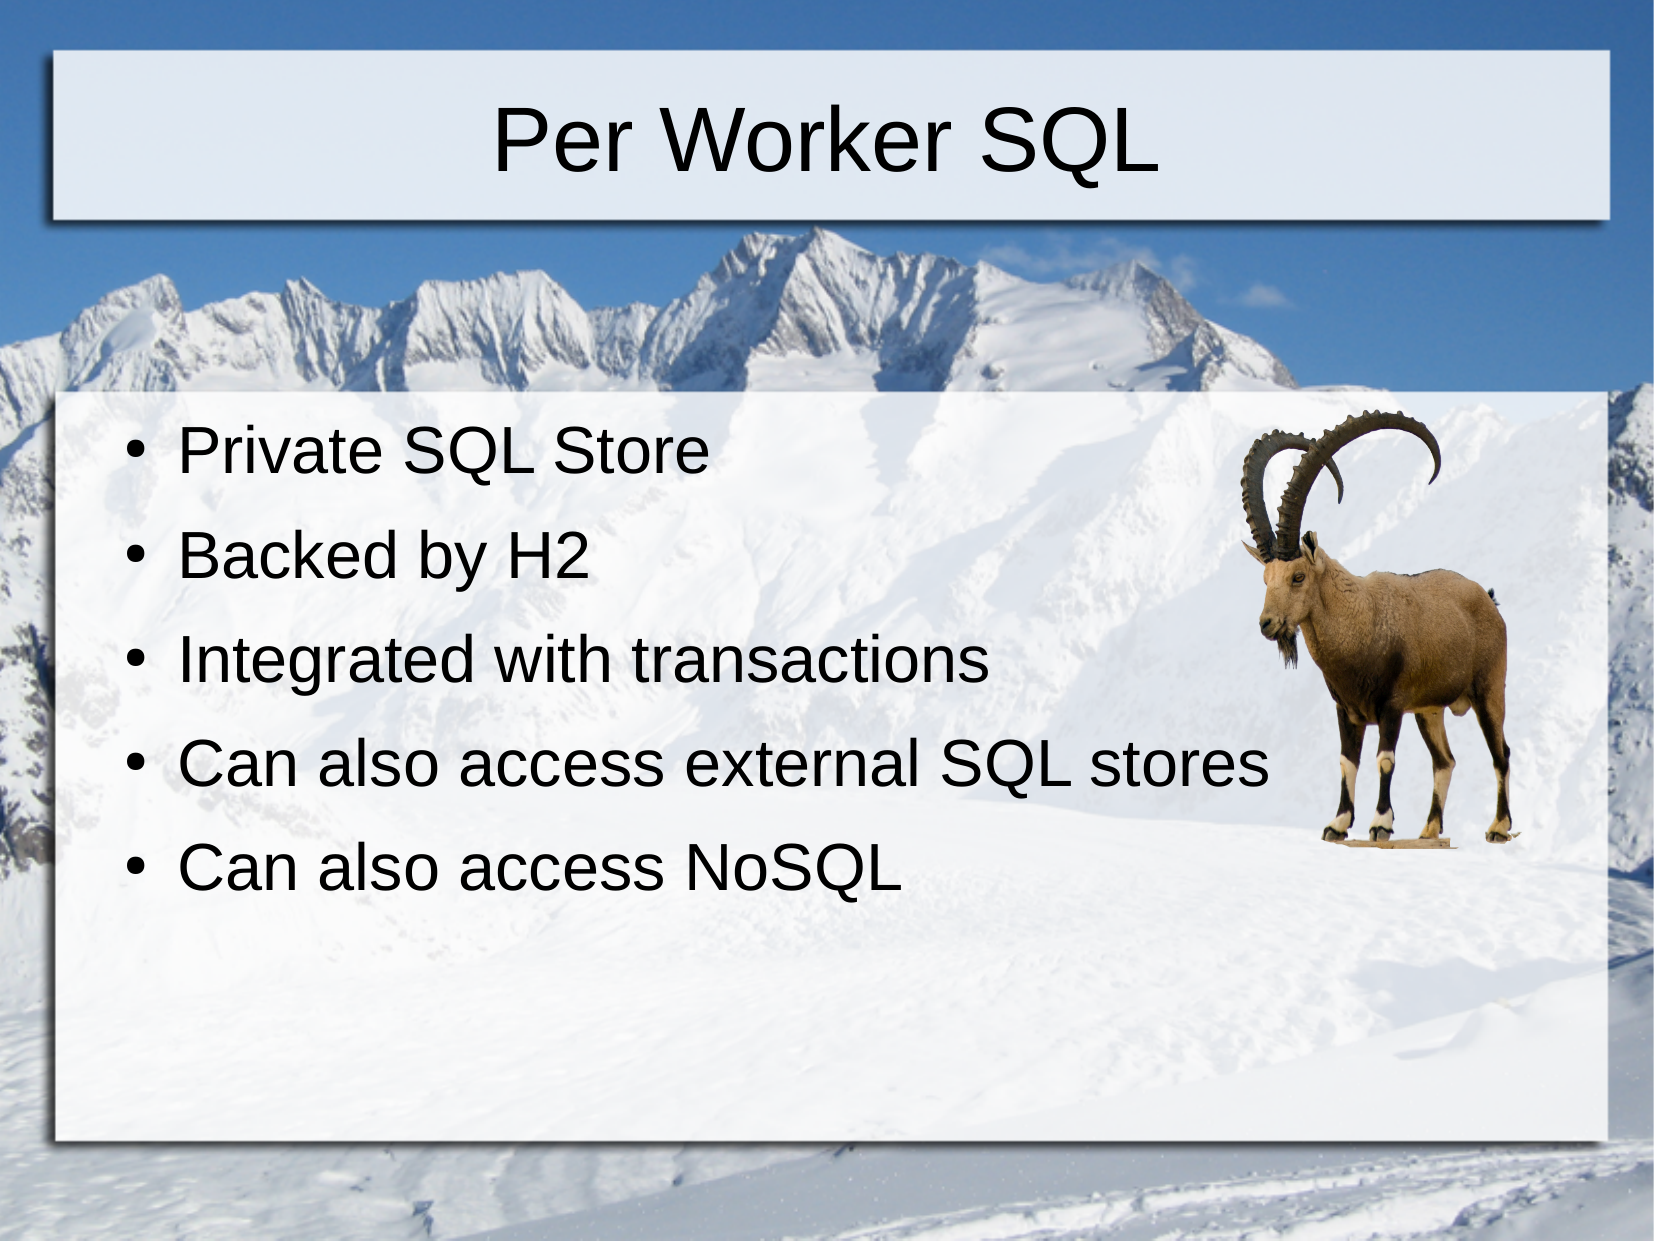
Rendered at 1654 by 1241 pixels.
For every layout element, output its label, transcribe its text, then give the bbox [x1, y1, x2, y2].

picture [0, 0, 1654, 1241]
title Per Worker SQL [59, 61, 1595, 219]
list Private SQL Store Backed by H2 Integrated with transactions Can also access external SQL stores Can also access NoSQL [88, 413, 1571, 1218]
